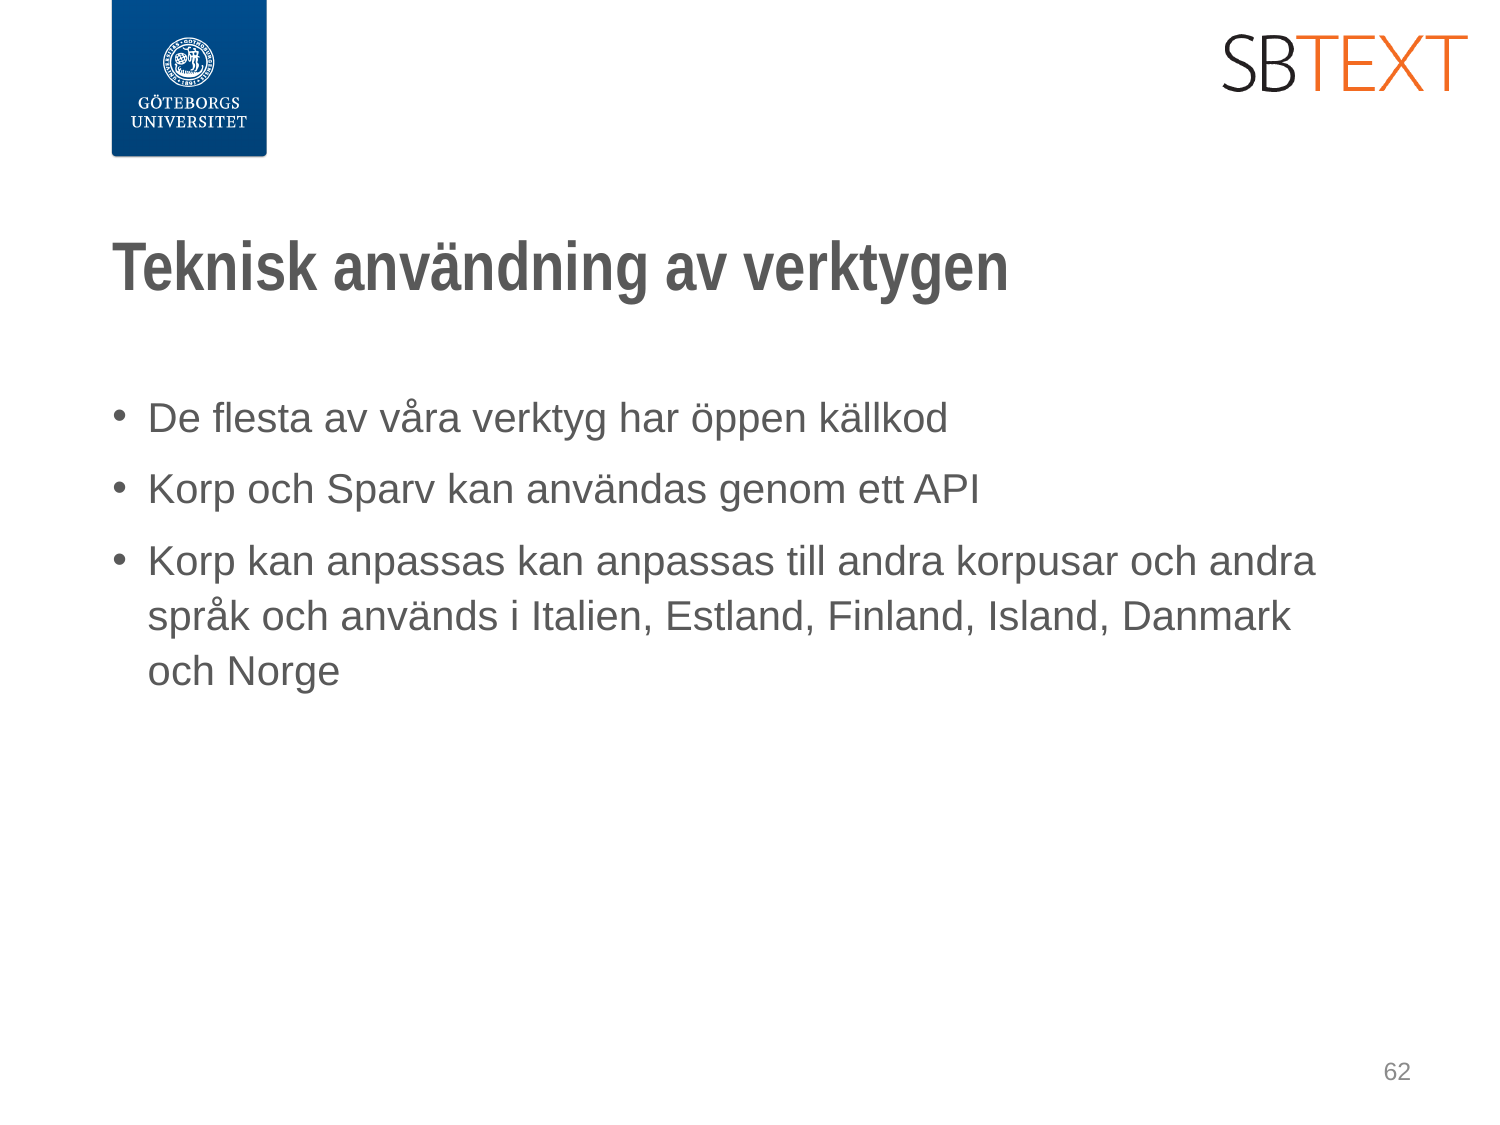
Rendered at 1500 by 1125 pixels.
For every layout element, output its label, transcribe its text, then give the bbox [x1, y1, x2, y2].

title Teknisk användning av verktygen [112, 231, 1412, 362]
picture [110, 0, 268, 159]
slide_number <number> [1316, 1051, 1412, 1091]
list De flesta av våra verktyg har öppen källkod Korp och Sparv kan användas genom ett API Korp kan anpassas kan anpassas till andra korpusar och andra språk och används i Italien, Estland, Finland, Island, Danmark och Norge [112, 385, 1341, 1012]
picture [1205, 19, 1476, 110]
